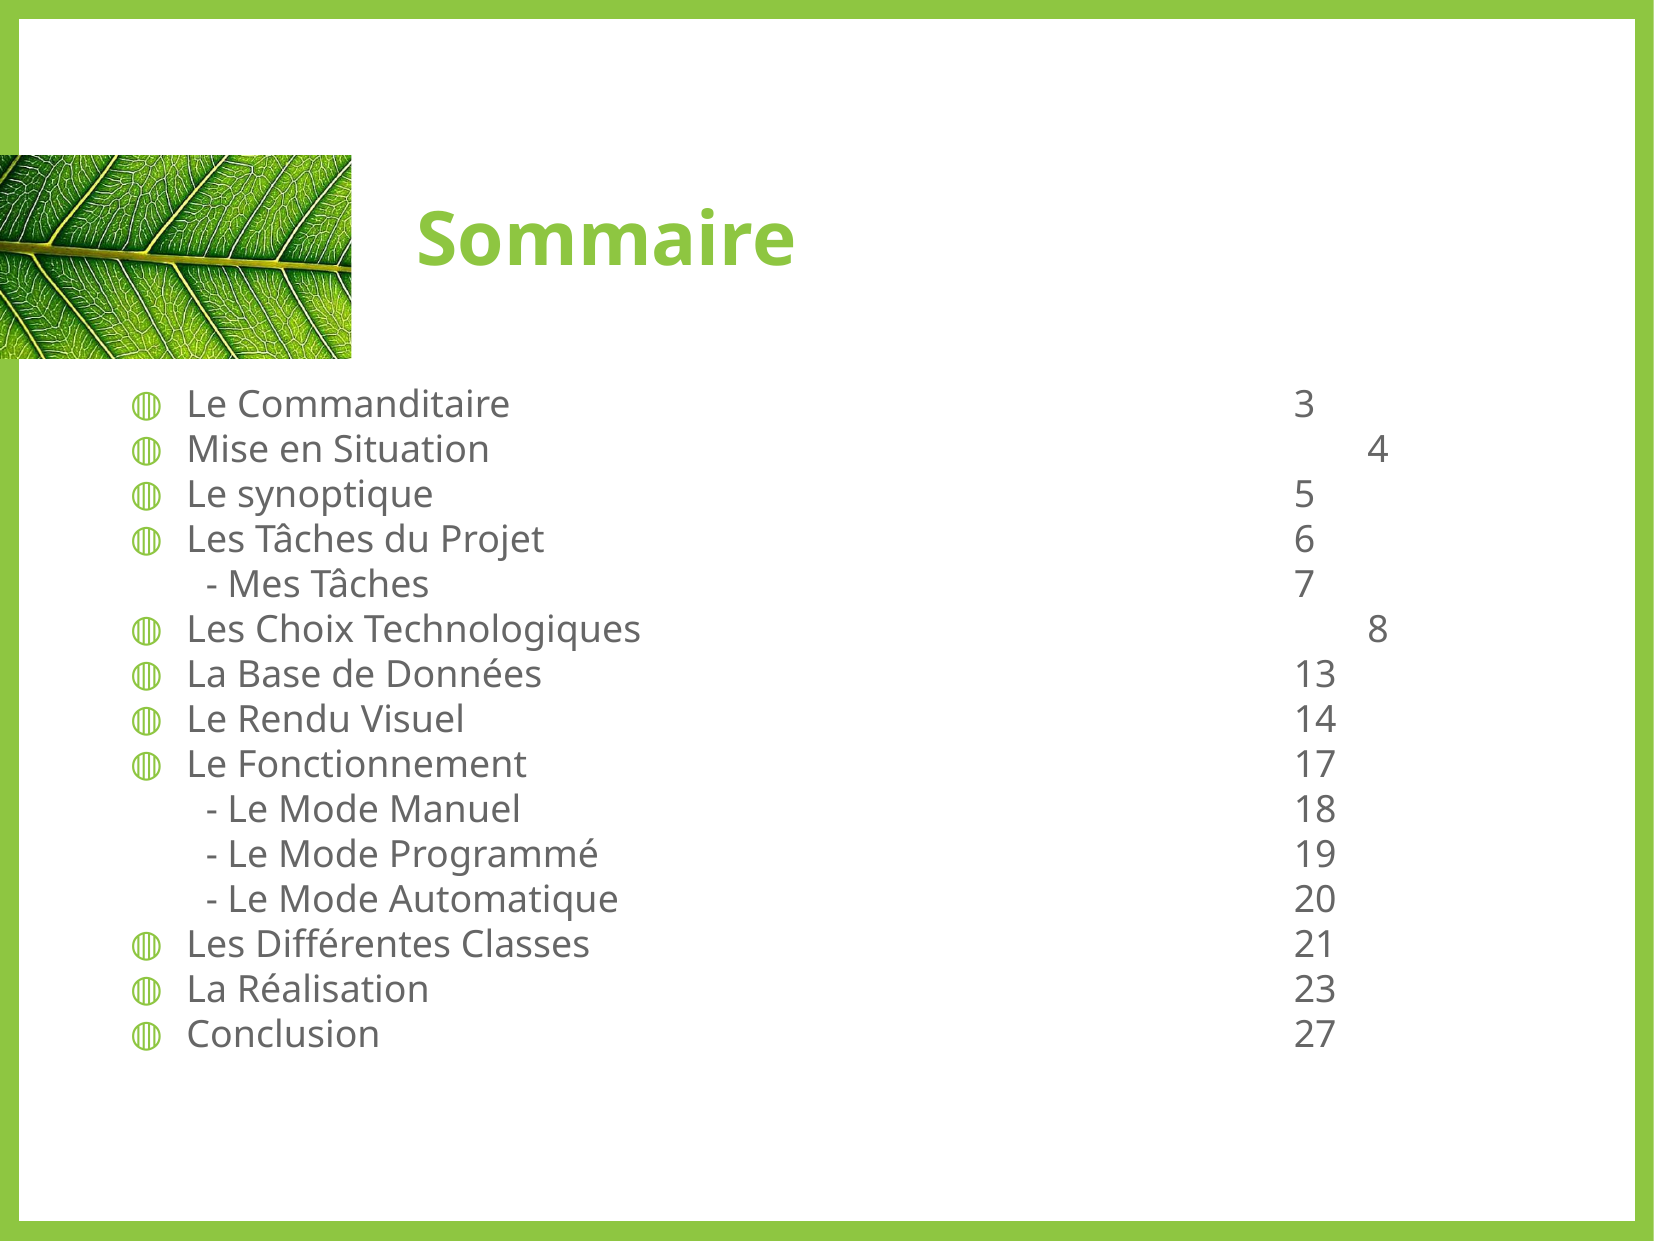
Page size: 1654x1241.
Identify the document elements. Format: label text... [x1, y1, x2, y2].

list Le Commanditaire 3 Mise en Situation 4 Le synoptique 5 Les Tâches du Projet 6 - Mes Tâches 7 Les Choix Technologiques 8 La Base de Données 13 Le Rendu Visuel 14 Le Fonctionnement 17 - Le Mode Manuel 18 - Le Mode Programmé 19 - Le Mode Automatique 20 Les Différentes Classes 21 La Réalisation 23 Conclusion 27 [96, 364, 1638, 1189]
title Sommaire [401, 120, 1515, 296]
picture [0, 155, 352, 359]
